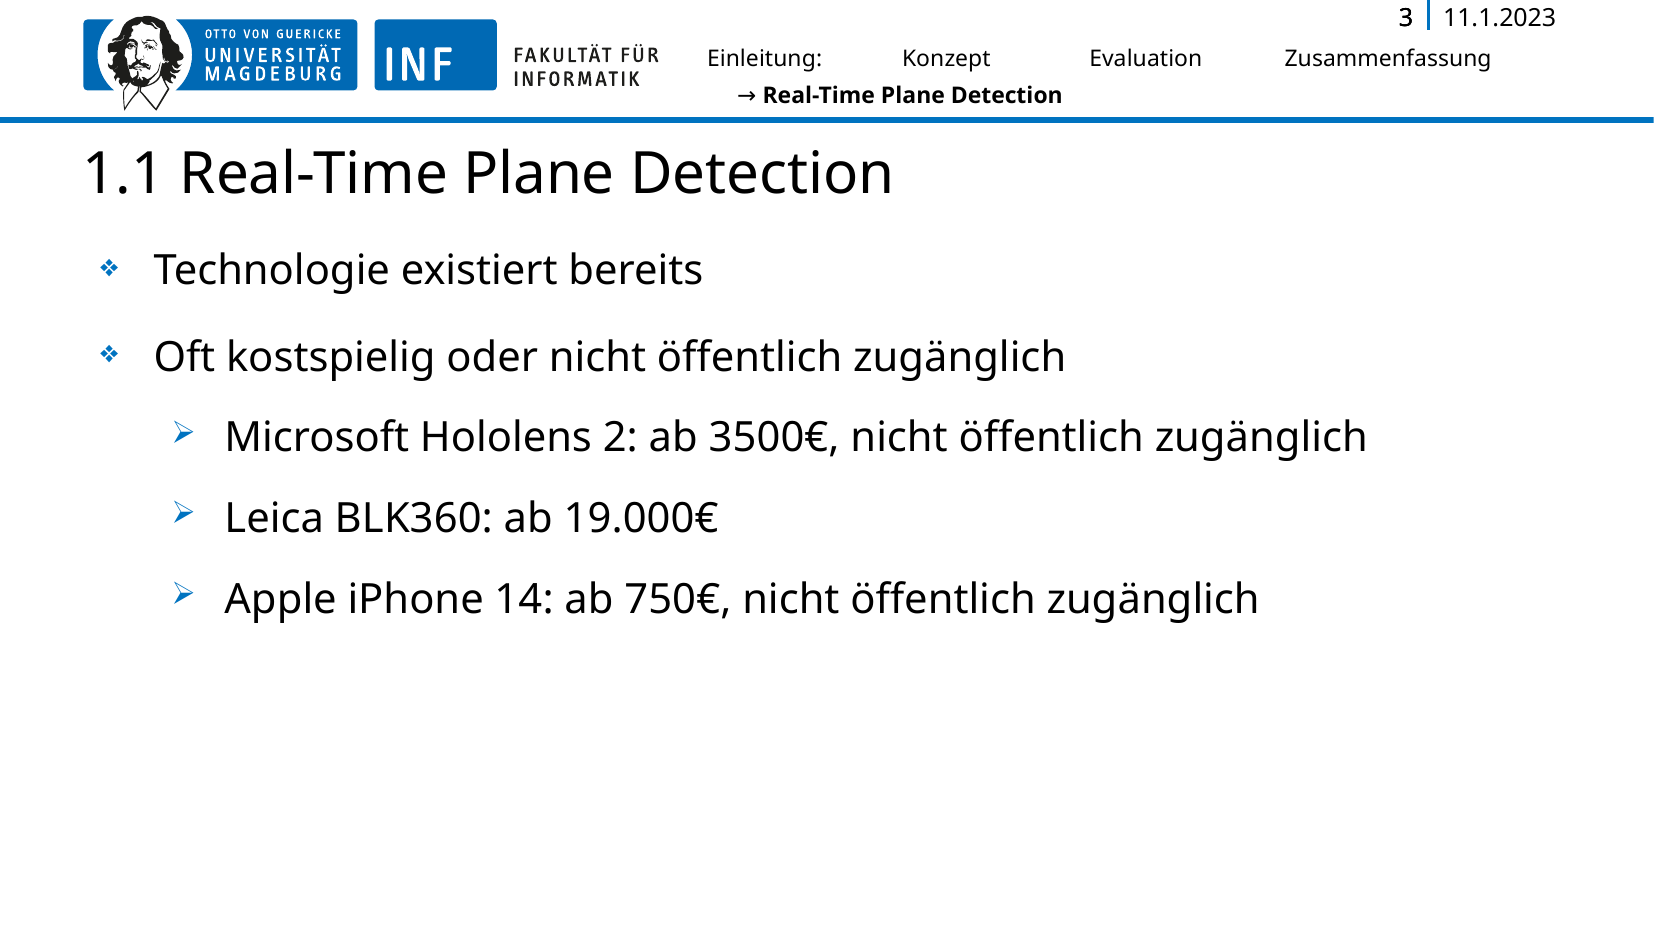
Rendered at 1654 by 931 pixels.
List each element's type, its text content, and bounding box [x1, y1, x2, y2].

title 1.1 Real-Time Plane Detection [82, 131, 1571, 211]
list Technologie existiert bereits Oft kostspielig oder nicht öffentlich zugänglich Microsoft Hololens 2: ab 3500€, nicht öffentlich zugänglich Leica BLK360: ab 19.000€ Apple iPhone 14: ab 750€, nicht öffentlich zugänglich [82, 240, 1571, 916]
